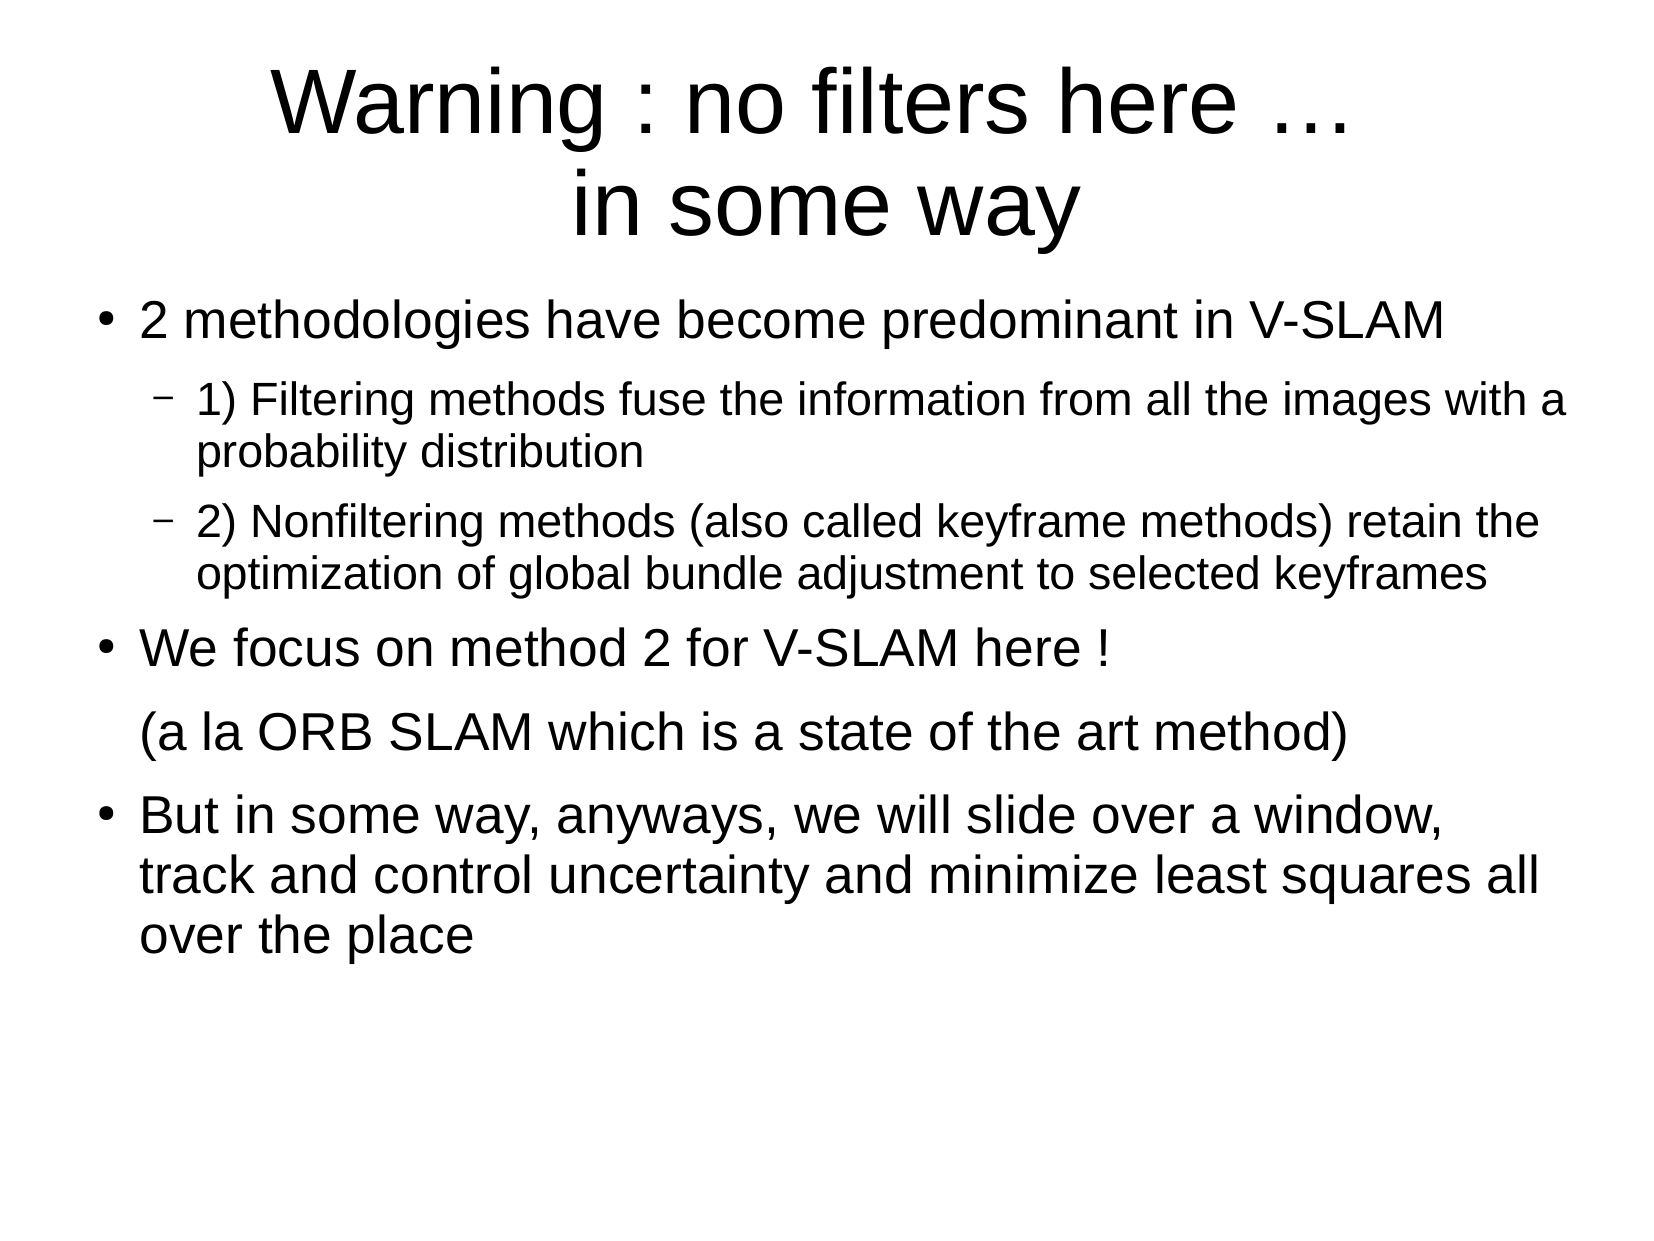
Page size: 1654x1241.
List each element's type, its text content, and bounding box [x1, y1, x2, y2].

list 2 methodologies have become predominant in V-SLAM 1) Filtering methods fuse the information from all the images with a probability distribution 2) Nonfiltering methods (also called keyframe methods) retain the optimization of global bundle adjustment to selected keyframes We focus on method 2 for V-SLAM here ! (a la ORB SLAM which is a state of the art method) But in some way, anyways, we will slide over a window, track and control uncertainty and minimize least squares all over the place [82, 290, 1571, 1010]
title Warning : no filters here … in some way [82, 49, 1571, 257]
